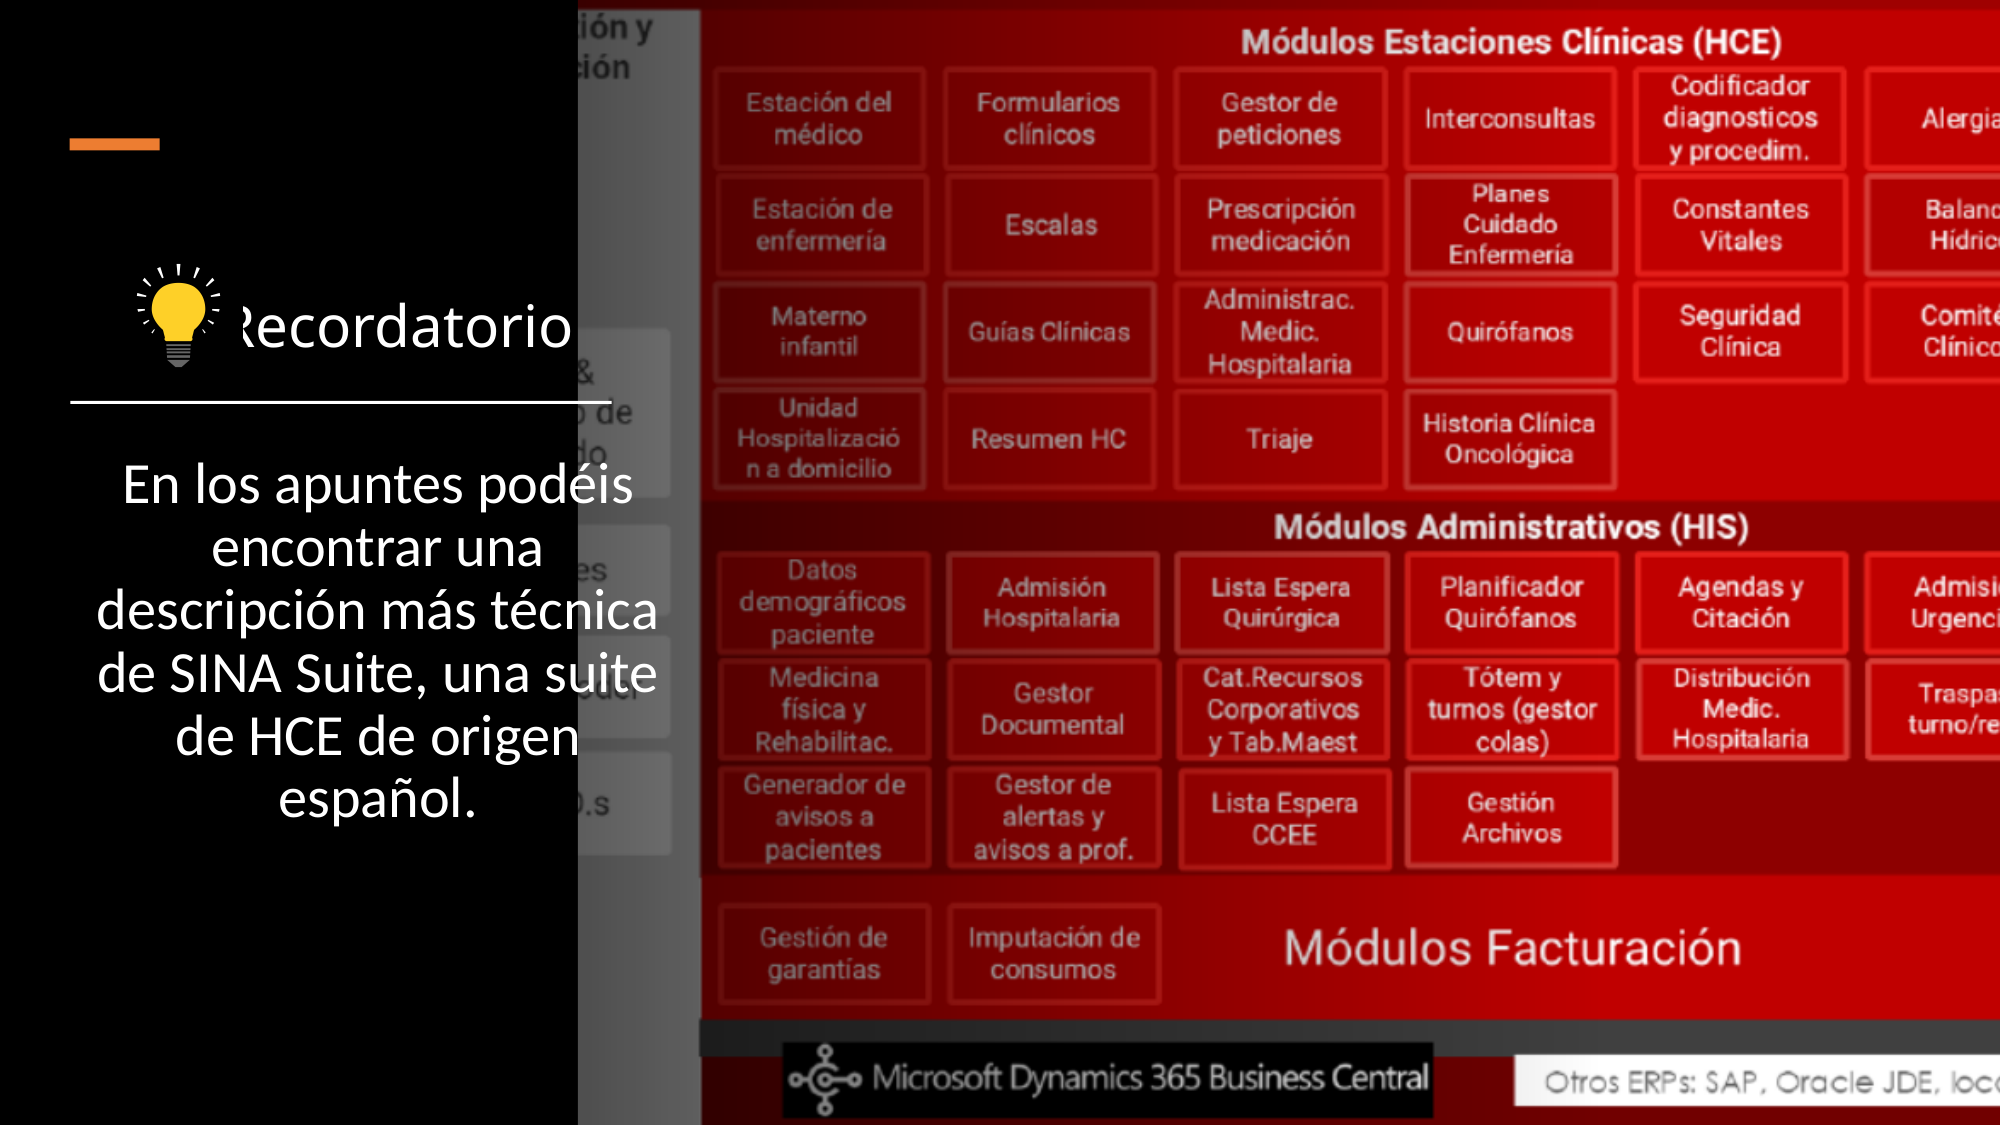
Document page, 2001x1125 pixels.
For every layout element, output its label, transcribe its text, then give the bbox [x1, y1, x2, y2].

picture [114, 251, 243, 380]
text_box [0, 0, 1601, 1125]
list En los apuntes podéis encontrar una descripción más técnica de SINA Suite, una suite de HCE de origen español. [60, 445, 696, 972]
picture [1601, 0, 2000, 1125]
title Recordatorio [114, 183, 679, 368]
